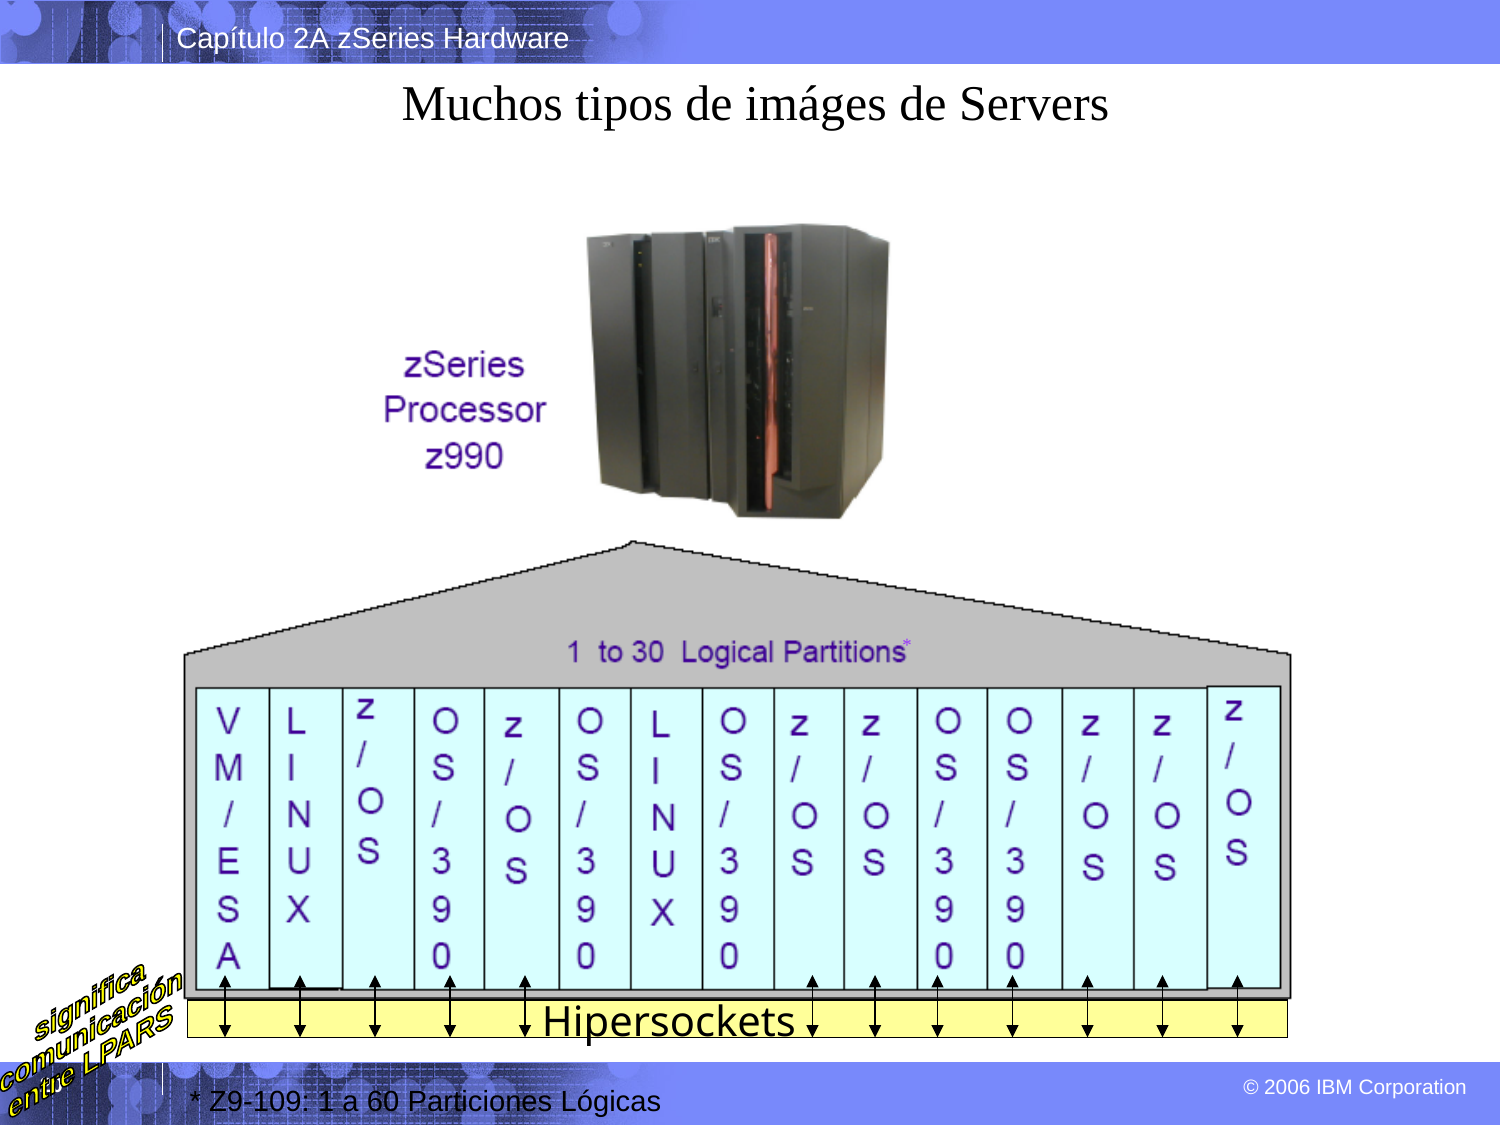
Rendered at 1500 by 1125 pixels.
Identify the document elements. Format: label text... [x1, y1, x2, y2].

text_box [1013, 999, 1087, 1038]
text_box [301, 999, 374, 1038]
text_box * [887, 624, 927, 663]
text_box [1088, 999, 1162, 1038]
picture [1, 1, 1500, 63]
picture [0, 1063, 1500, 1125]
text_box [938, 999, 1012, 1038]
picture [174, 199, 1300, 1026]
text_box [876, 999, 937, 1038]
text_box [813, 999, 874, 1038]
picture [89, 1063, 98, 1068]
text_box Muchos tipos de imáges de Servers [386, 62, 1125, 138]
text_box [1163, 999, 1237, 1038]
text_box Hipersockets [527, 987, 811, 1054]
text_box [376, 999, 449, 1038]
text_box significa comunicación entre LPARS [116, 964, 146, 993]
text_box [1238, 999, 1288, 1038]
text_box * Z9-109: 1 a 60 Particiones Lógicas [174, 1074, 738, 1125]
text_box [187, 999, 224, 1038]
picture [20, 1067, 25, 1078]
text_box [226, 999, 299, 1038]
text_box [451, 999, 524, 1038]
